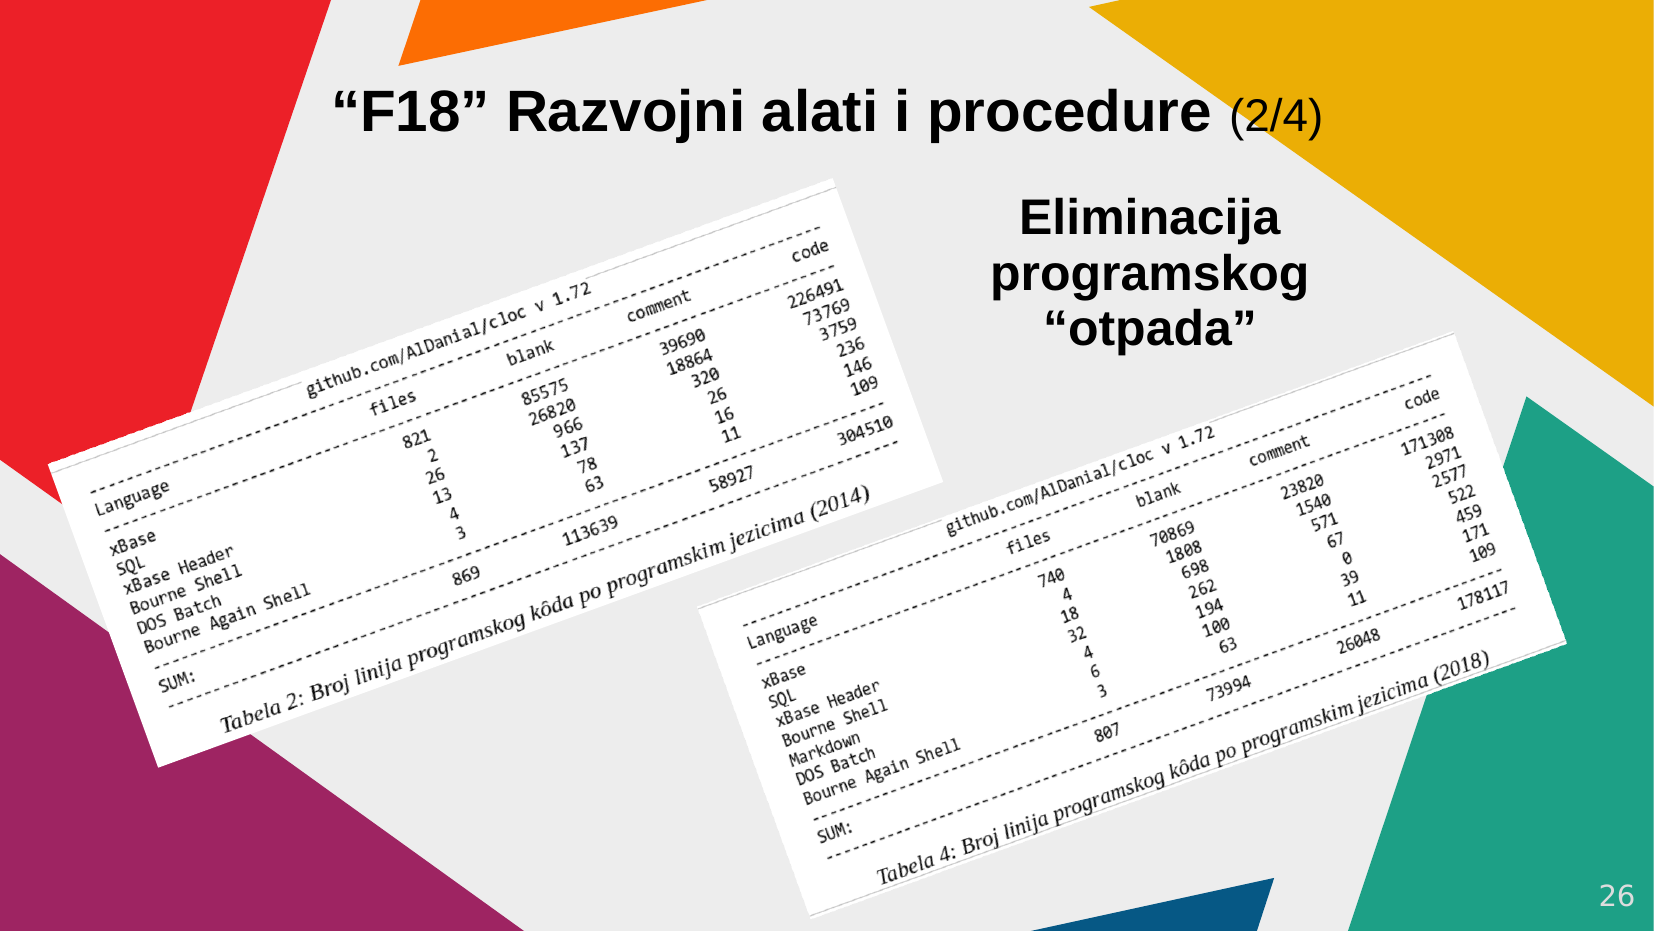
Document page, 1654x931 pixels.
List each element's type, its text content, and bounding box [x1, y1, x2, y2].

picture [696, 330, 1567, 919]
list Eliminacija programskog “otpada” [919, 188, 1381, 402]
title “F18” Razvojni alati i procedure (2/4) [271, 35, 1383, 188]
picture [47, 177, 944, 768]
